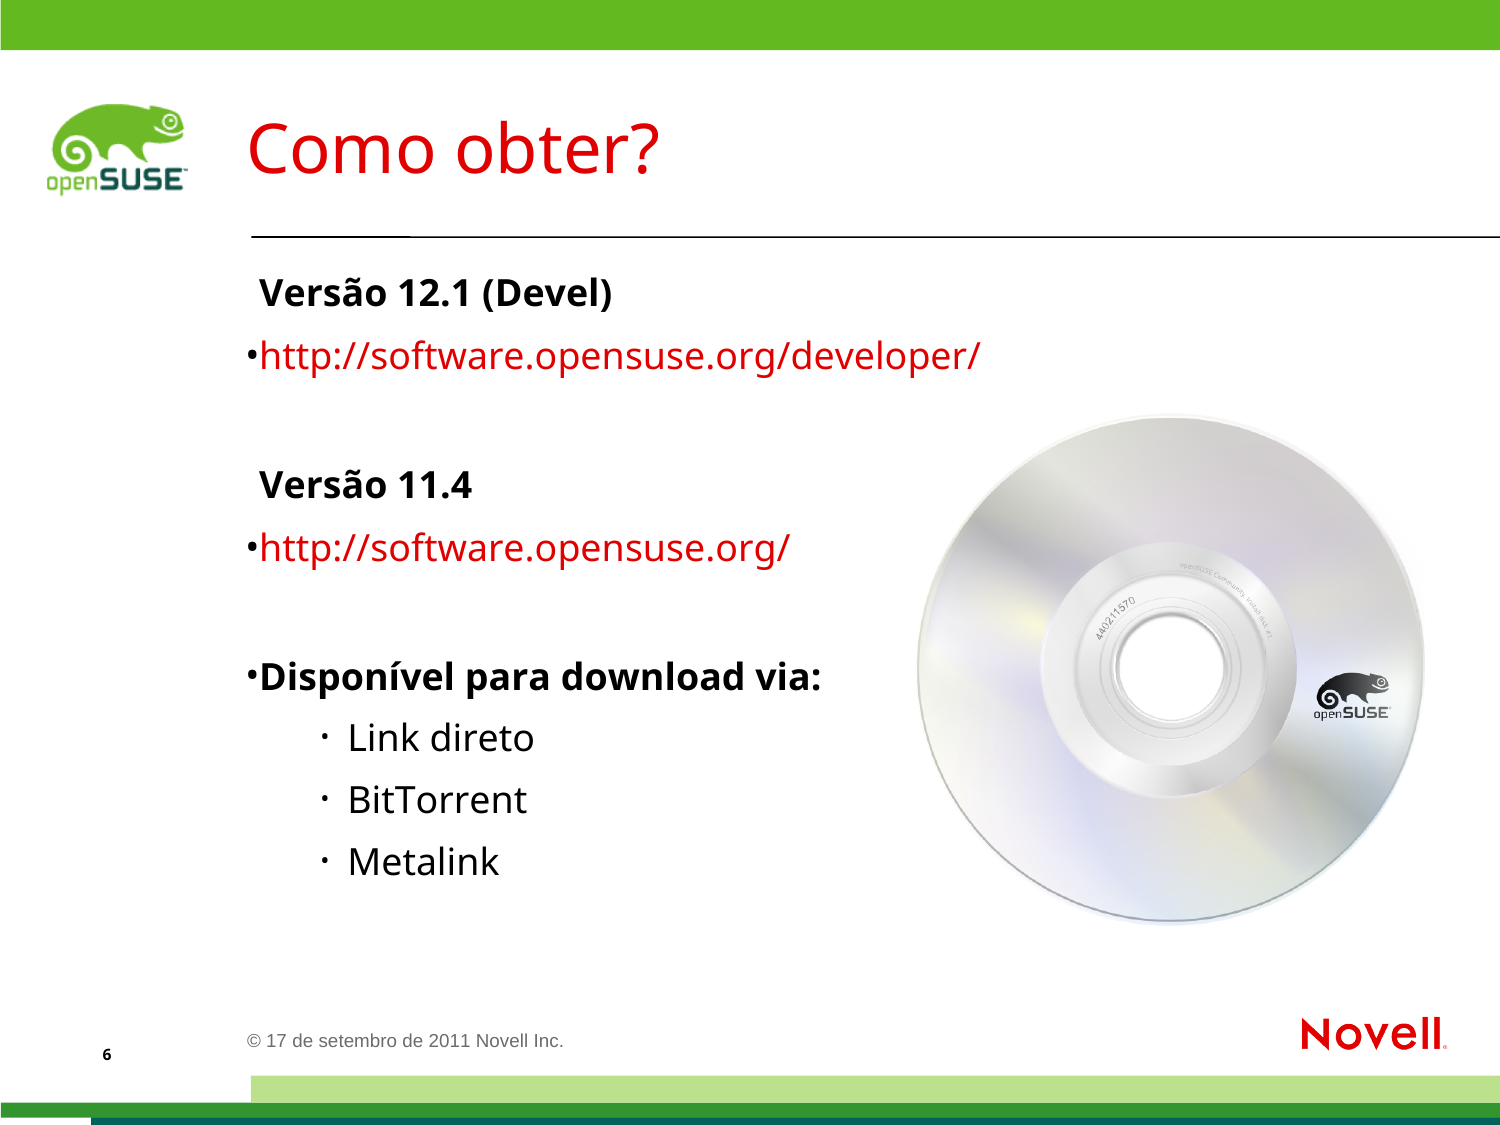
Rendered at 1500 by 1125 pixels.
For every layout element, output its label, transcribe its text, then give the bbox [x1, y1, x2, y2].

picture [1295, 1011, 1453, 1056]
title Como obter? [246, 68, 1409, 231]
list Versão 12.1 (Devel) http://software.opensuse.org/developer/ Versão 11.4 http://software.opensuse.org/ Disponível para download via: Link direto BitTorrent Metalink [245, 267, 1458, 1010]
picture [47, 104, 188, 197]
